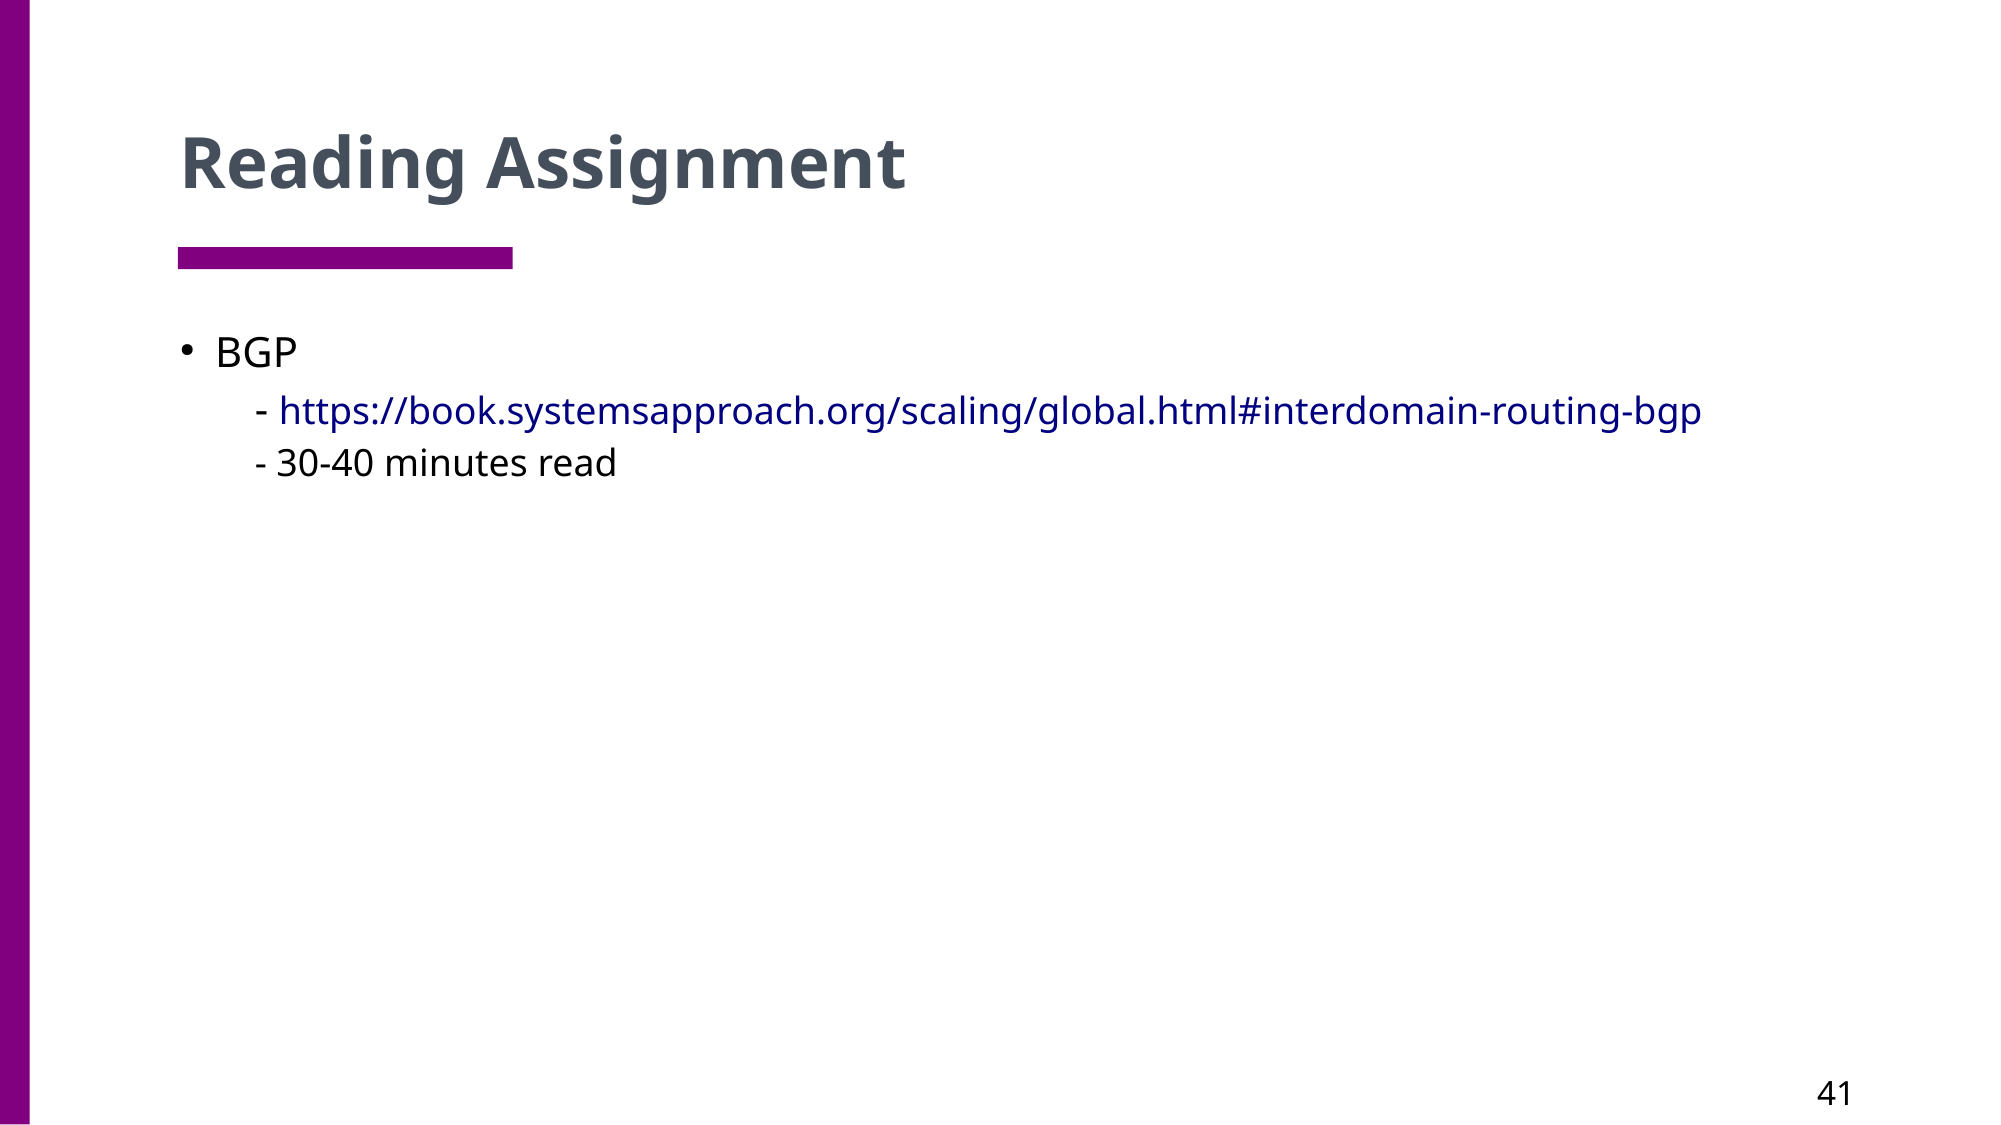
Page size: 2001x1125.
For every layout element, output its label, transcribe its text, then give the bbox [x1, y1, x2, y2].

text_box BGP - https://book.systemsapproach.org/scaling/global.html#interdomain-routing-bgp - 30-40 minutes read [165, 314, 1834, 687]
text_box Reading Assignment [165, 104, 1261, 285]
